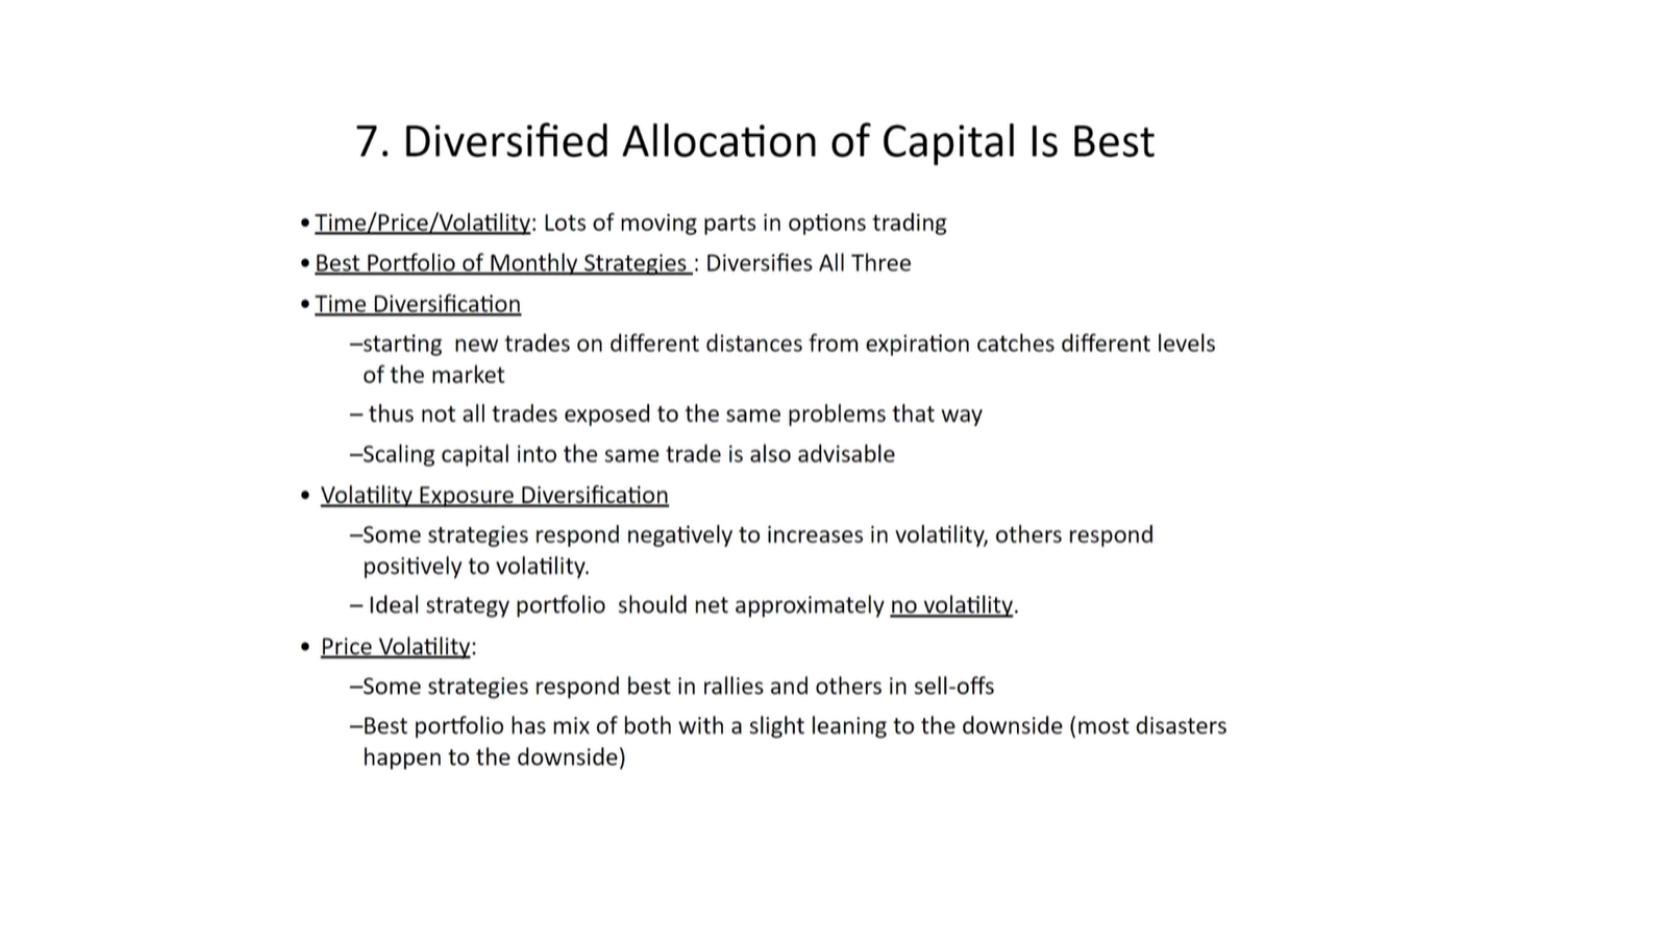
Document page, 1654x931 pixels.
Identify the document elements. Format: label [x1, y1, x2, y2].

picture [227, 112, 1313, 793]
